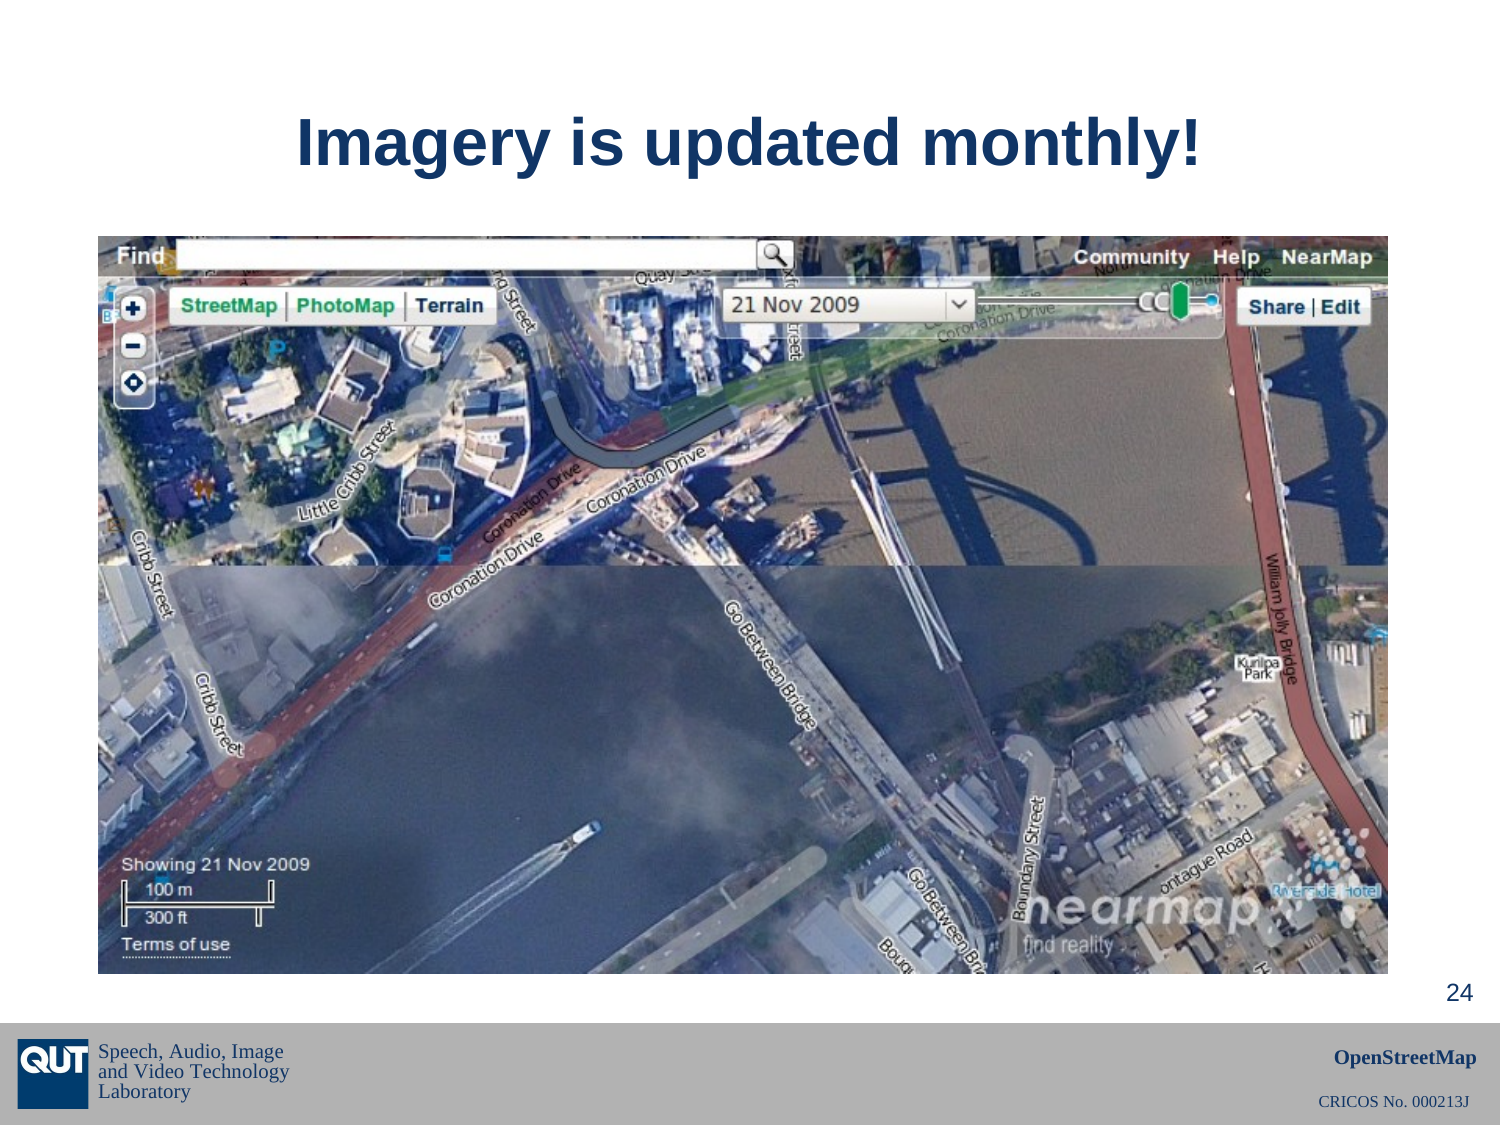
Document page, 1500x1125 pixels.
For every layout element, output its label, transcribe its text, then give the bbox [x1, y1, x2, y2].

title Imagery is updated monthly! [74, 44, 1425, 233]
picture [98, 236, 1388, 974]
picture [17, 1039, 89, 1109]
